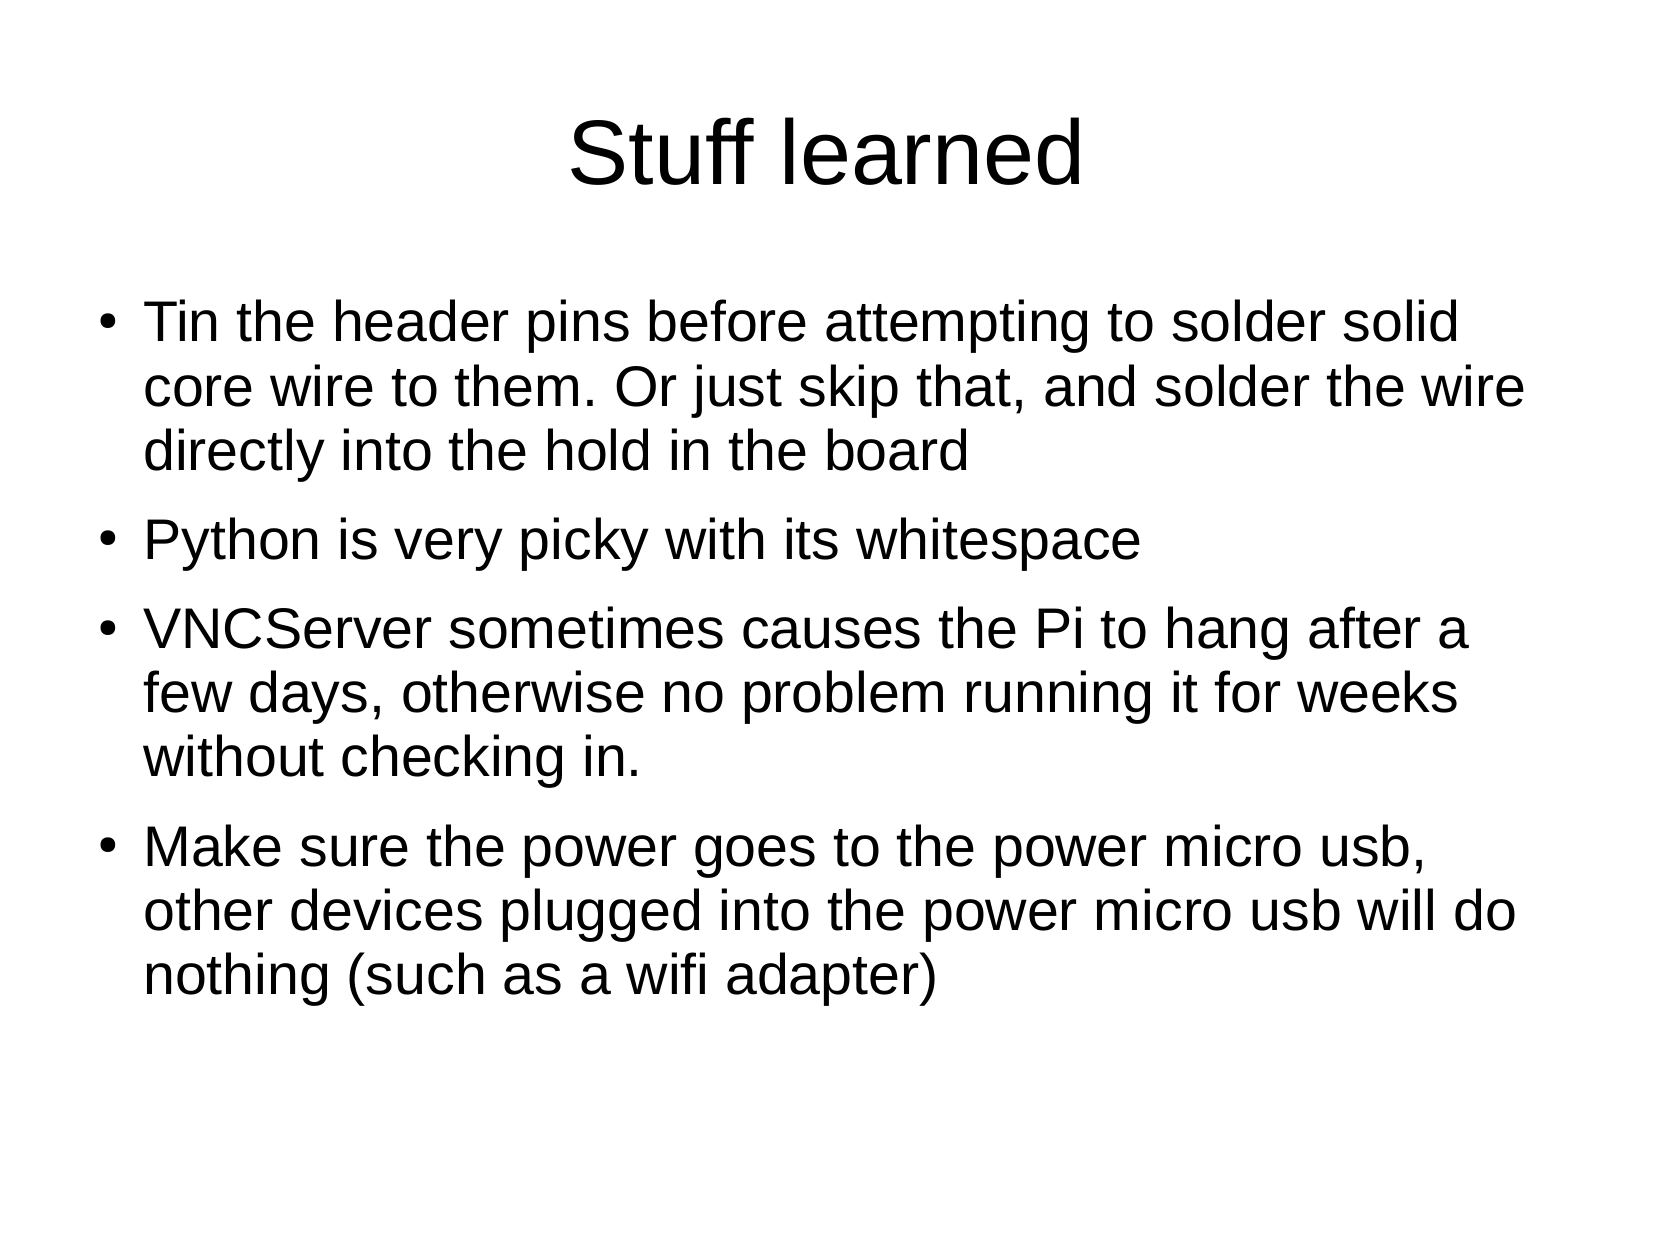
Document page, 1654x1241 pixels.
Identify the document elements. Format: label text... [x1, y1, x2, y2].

title Stuff learned [82, 49, 1571, 257]
list Tin the header pins before attempting to solder solid core wire to them. Or just skip that, and solder the wire directly into the hold in the board Python is very picky with its whitespace VNCServer sometimes causes the Pi to hang after a few days, otherwise no problem running it for weeks without checking in. Make sure the power goes to the power micro usb, other devices plugged into the power micro usb will do nothing (such as a wifi adapter) [82, 290, 1571, 1010]
